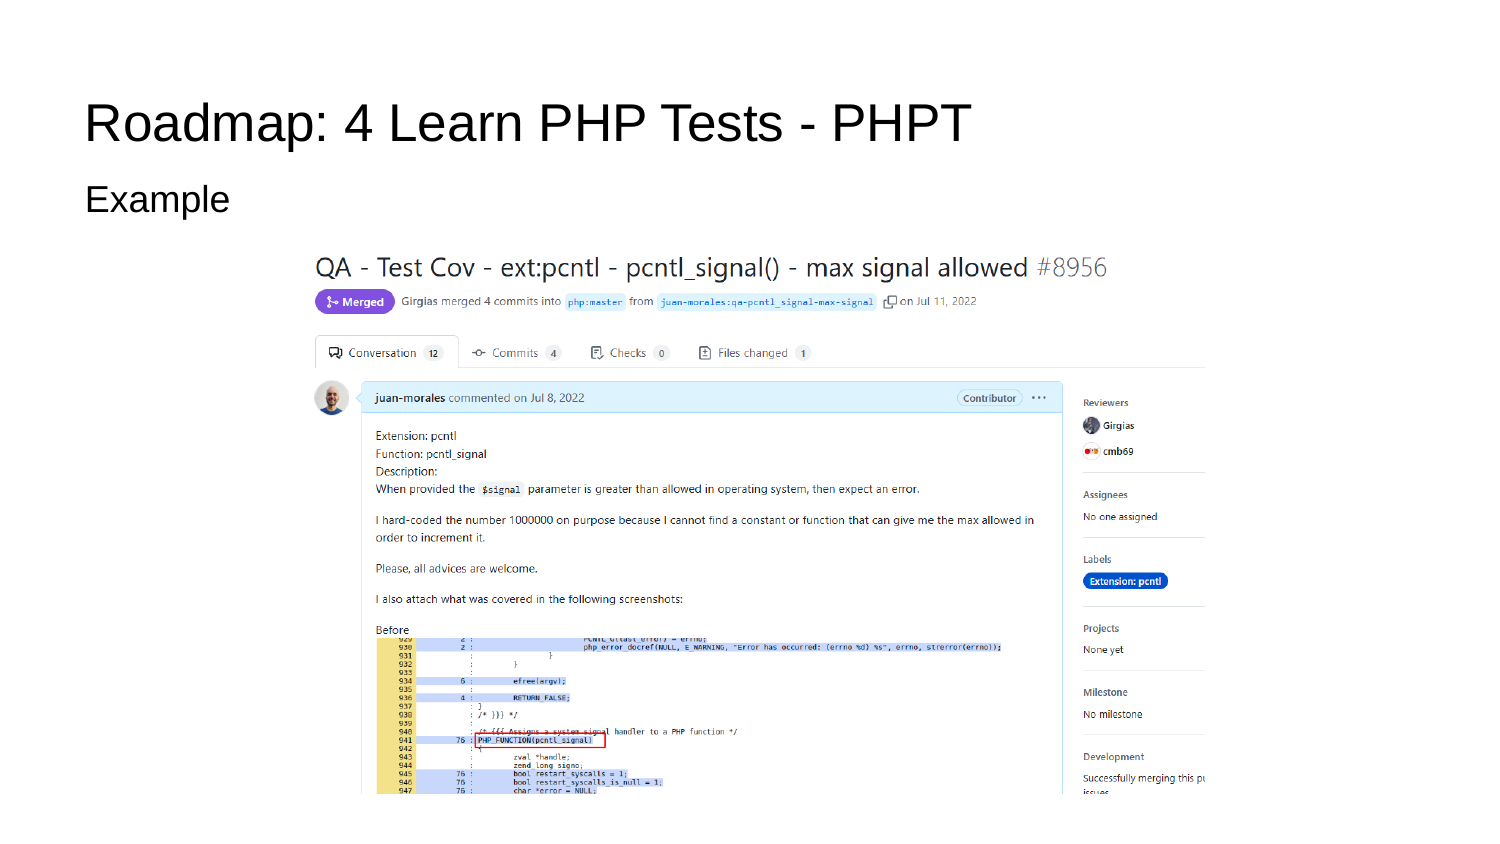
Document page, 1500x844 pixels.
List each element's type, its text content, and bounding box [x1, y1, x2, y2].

title Roadmap: 4 Learn PHP Tests - PHPT [69, 72, 1468, 160]
picture [295, 232, 1205, 794]
title Example [69, 160, 1468, 233]
